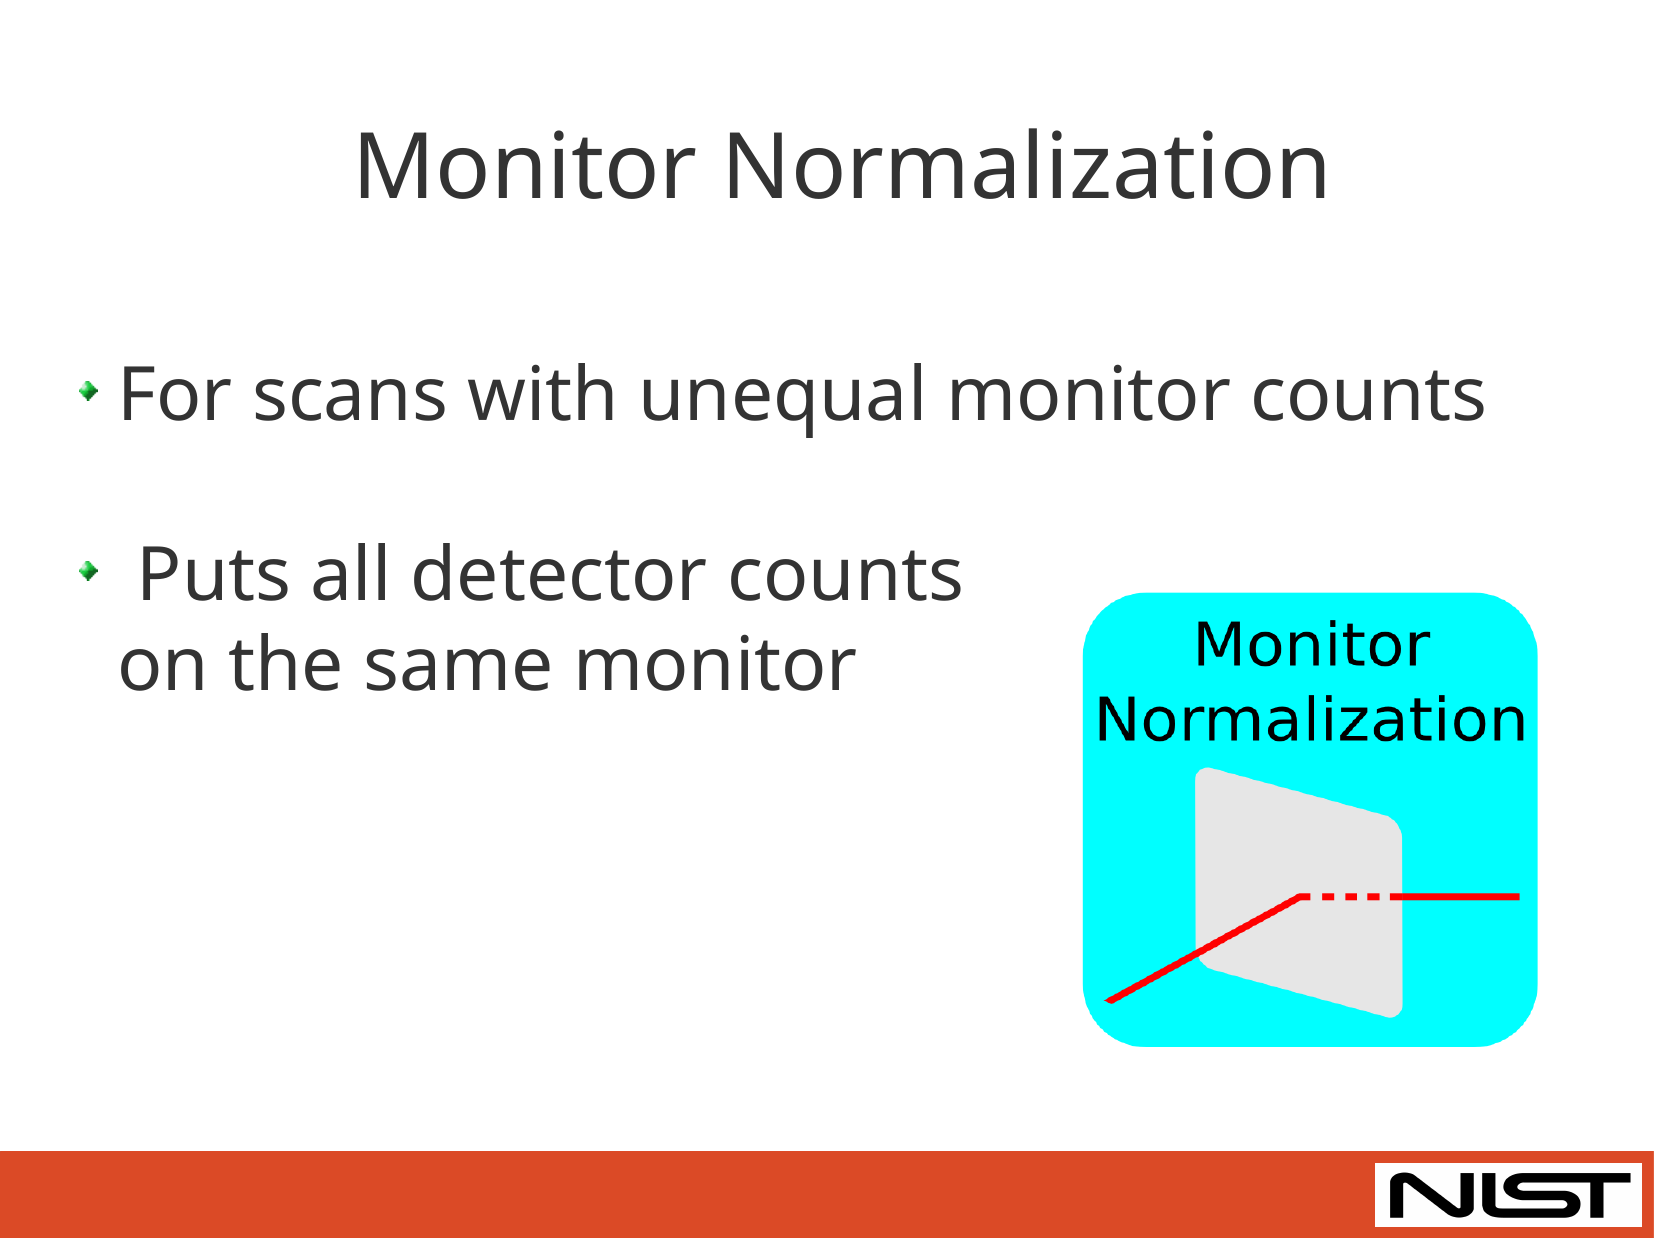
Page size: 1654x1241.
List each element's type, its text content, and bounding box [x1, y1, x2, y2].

picture [1075, 585, 1541, 1051]
picture [0, 1151, 1654, 1238]
title Monitor Normalization [73, 29, 1613, 309]
list For scans with unequal monitor counts Puts all detector counts on the same monitor [70, 337, 1583, 1173]
